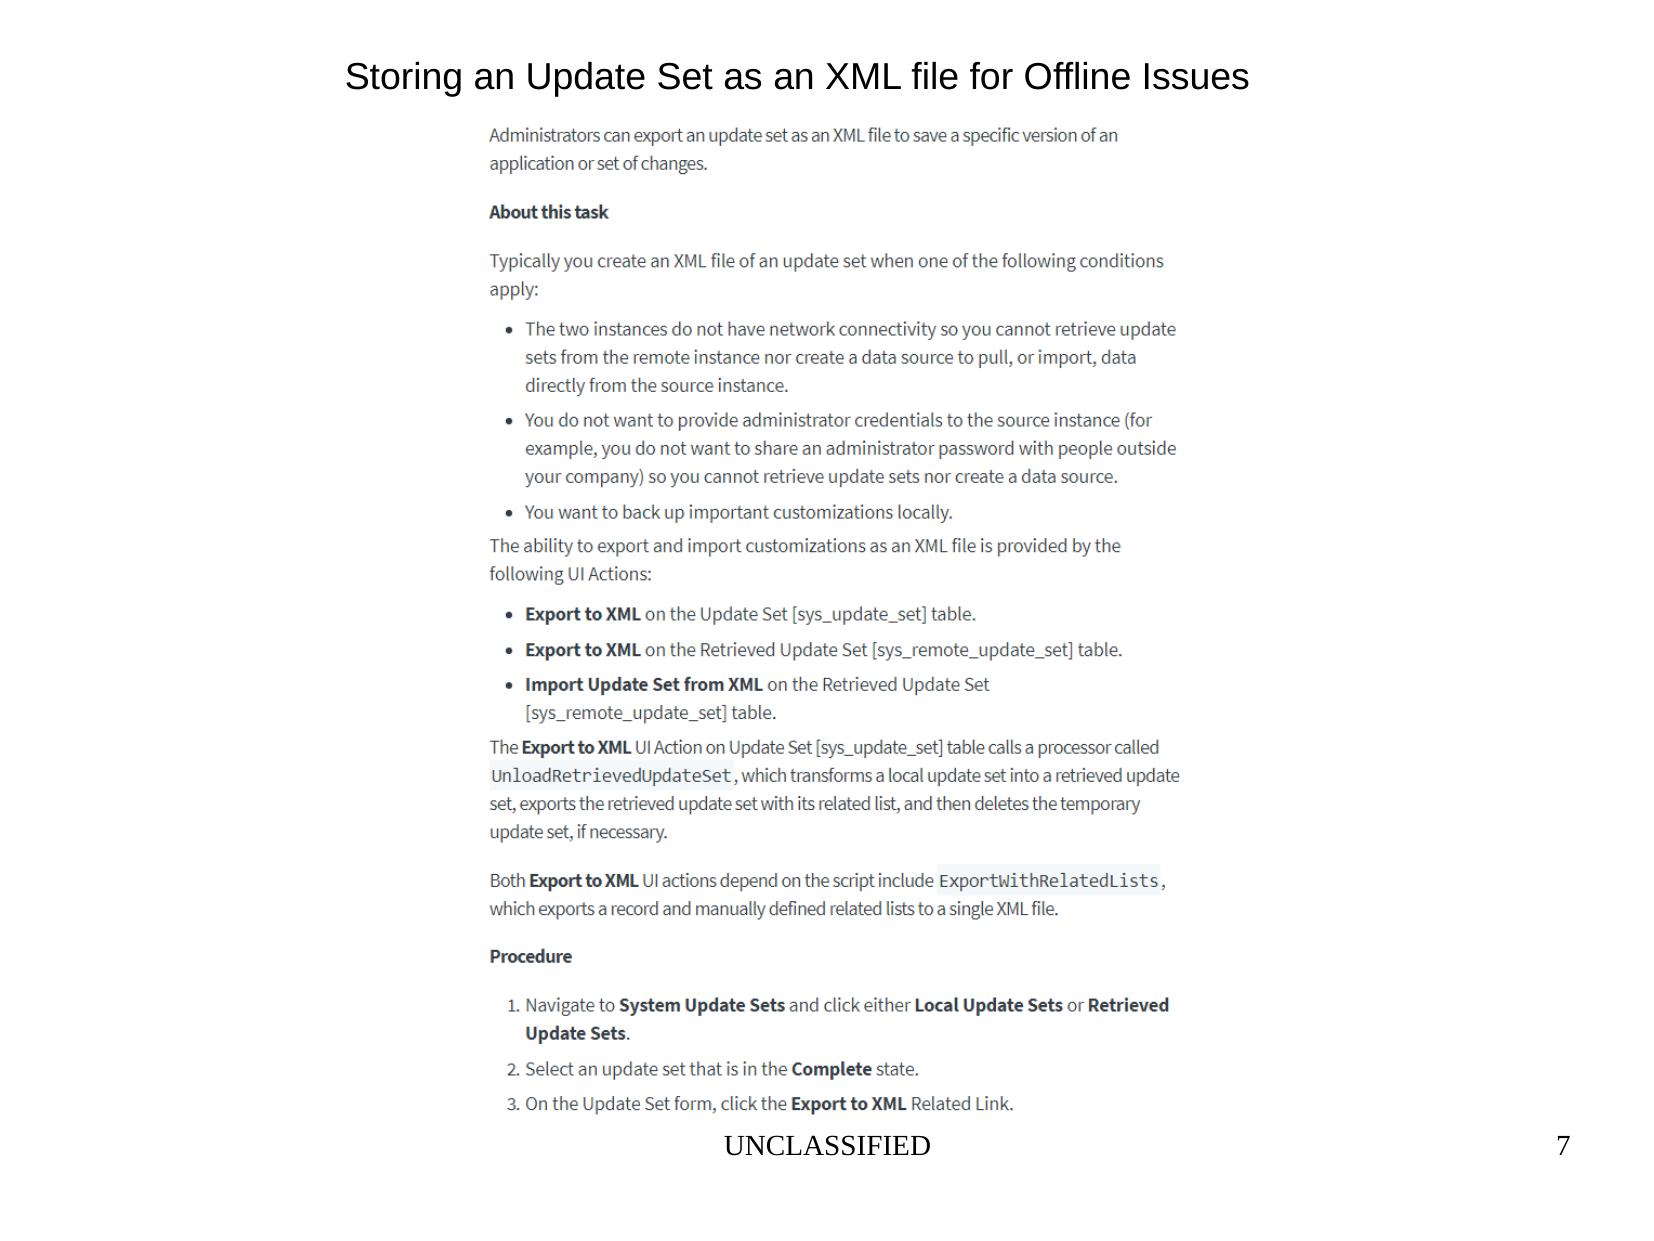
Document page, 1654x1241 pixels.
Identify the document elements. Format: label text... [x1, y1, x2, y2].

text_box Storing an Update Set as an XML file for Offline Issues [330, 48, 1321, 106]
picture [465, 105, 1201, 1123]
